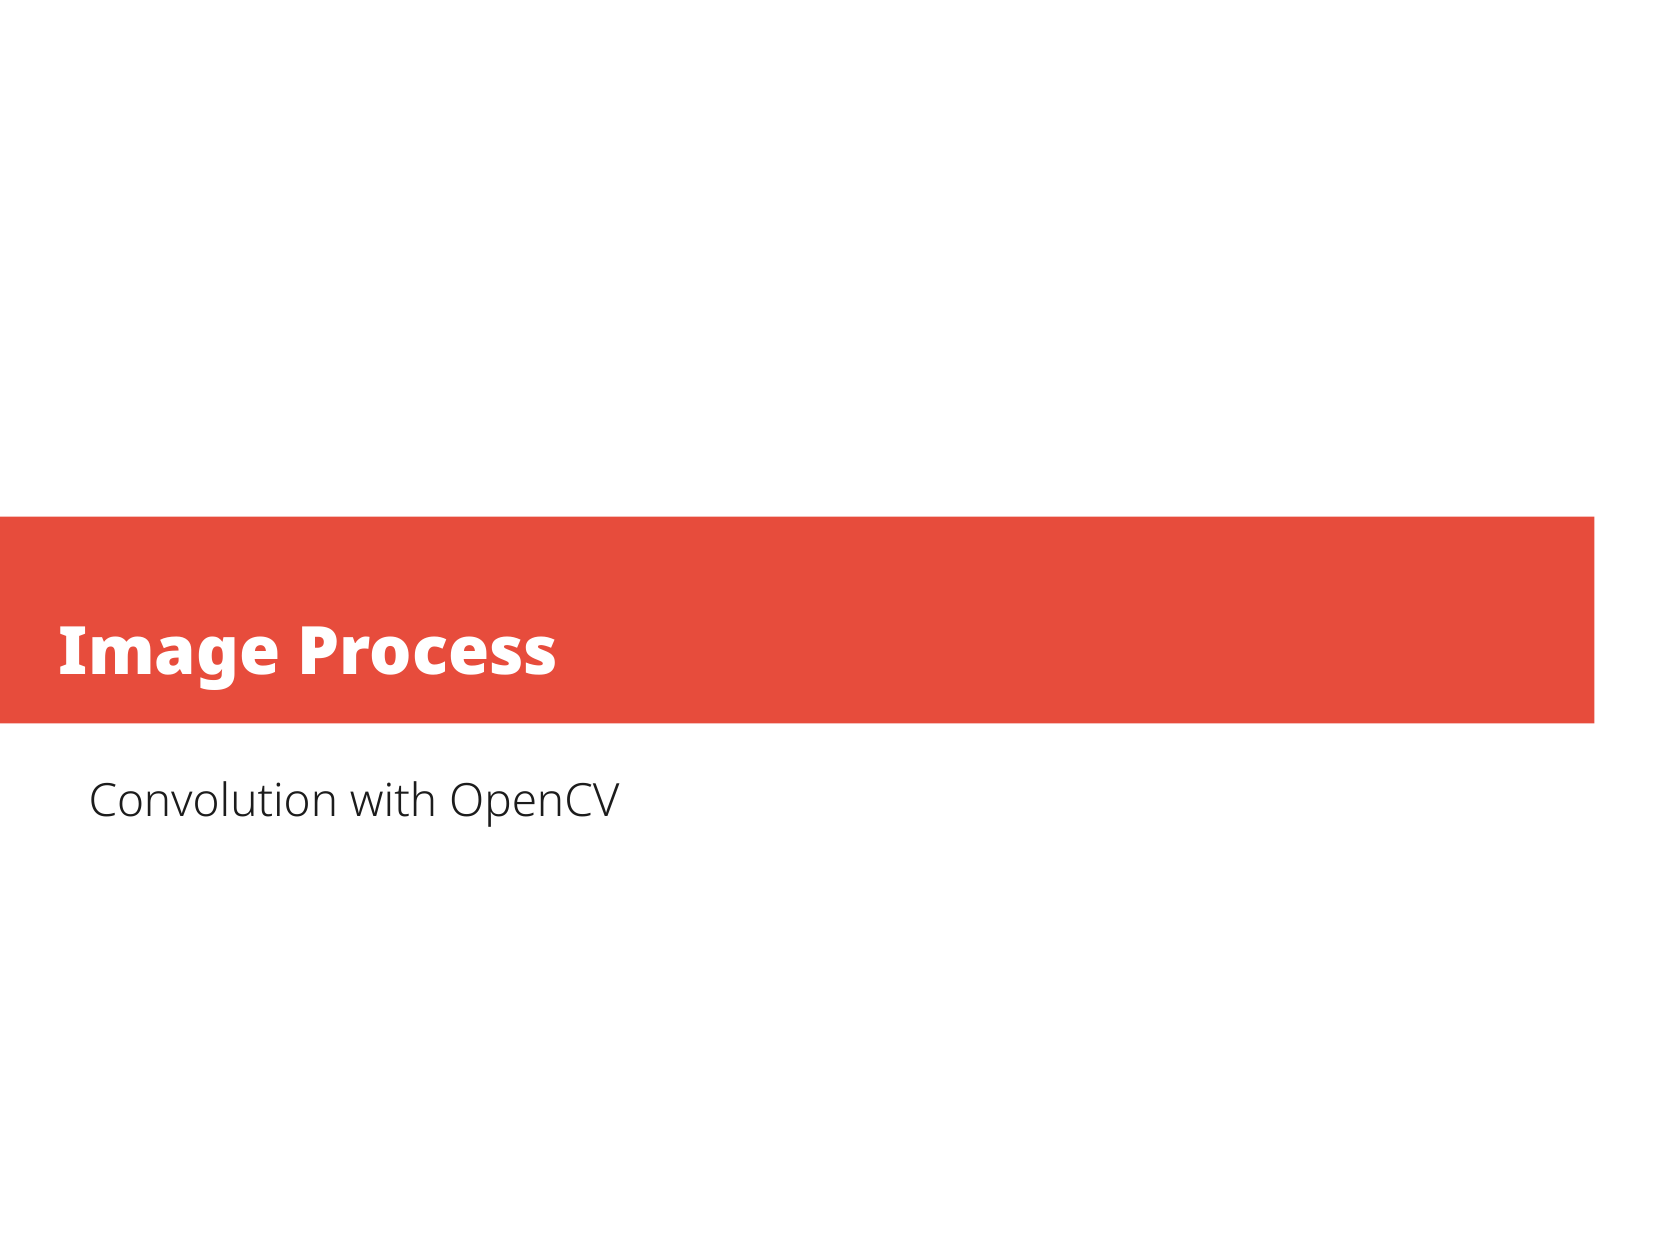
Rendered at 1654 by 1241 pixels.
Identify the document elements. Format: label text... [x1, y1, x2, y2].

title Image Process [59, 546, 1595, 694]
subtitle Convolution with OpenCV [88, 767, 1595, 1182]
